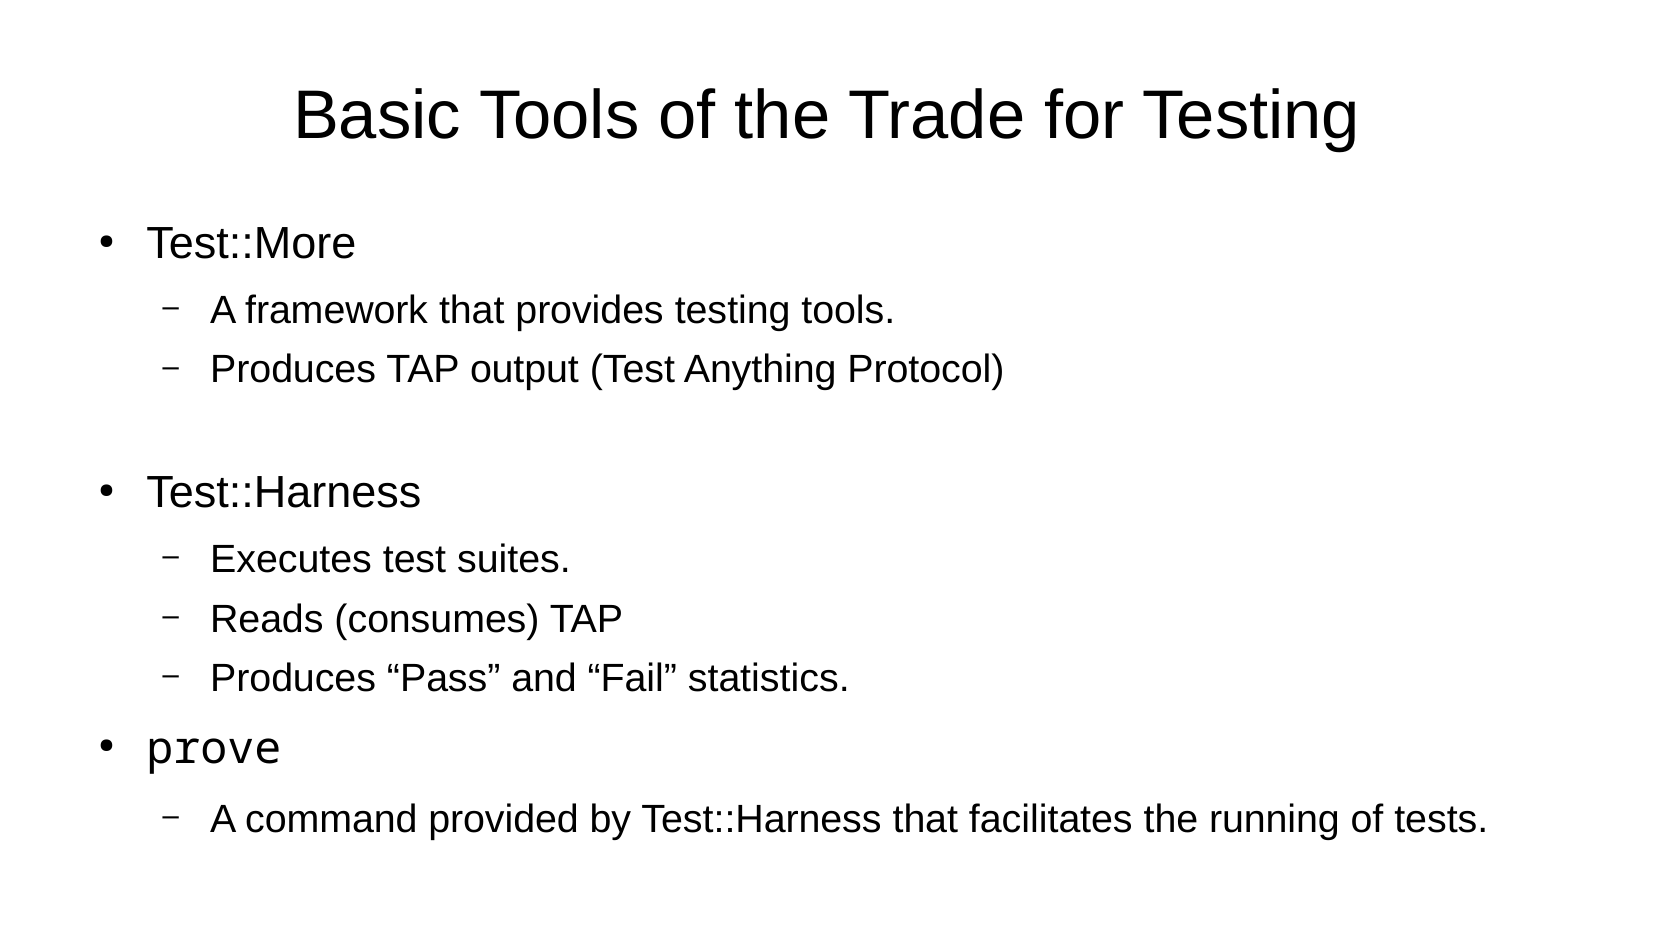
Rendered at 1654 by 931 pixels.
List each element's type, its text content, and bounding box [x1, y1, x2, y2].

title Basic Tools of the Trade for Testing [82, 37, 1571, 193]
list Test::More A framework that provides testing tools. Produces TAP output (Test Anything Protocol) Test::Harness Executes test suites. Reads (consumes) TAP Produces “Pass” and “Fail” statistics. prove A command provided by Test::Harness that facilitates the running of tests. [82, 217, 1571, 844]
